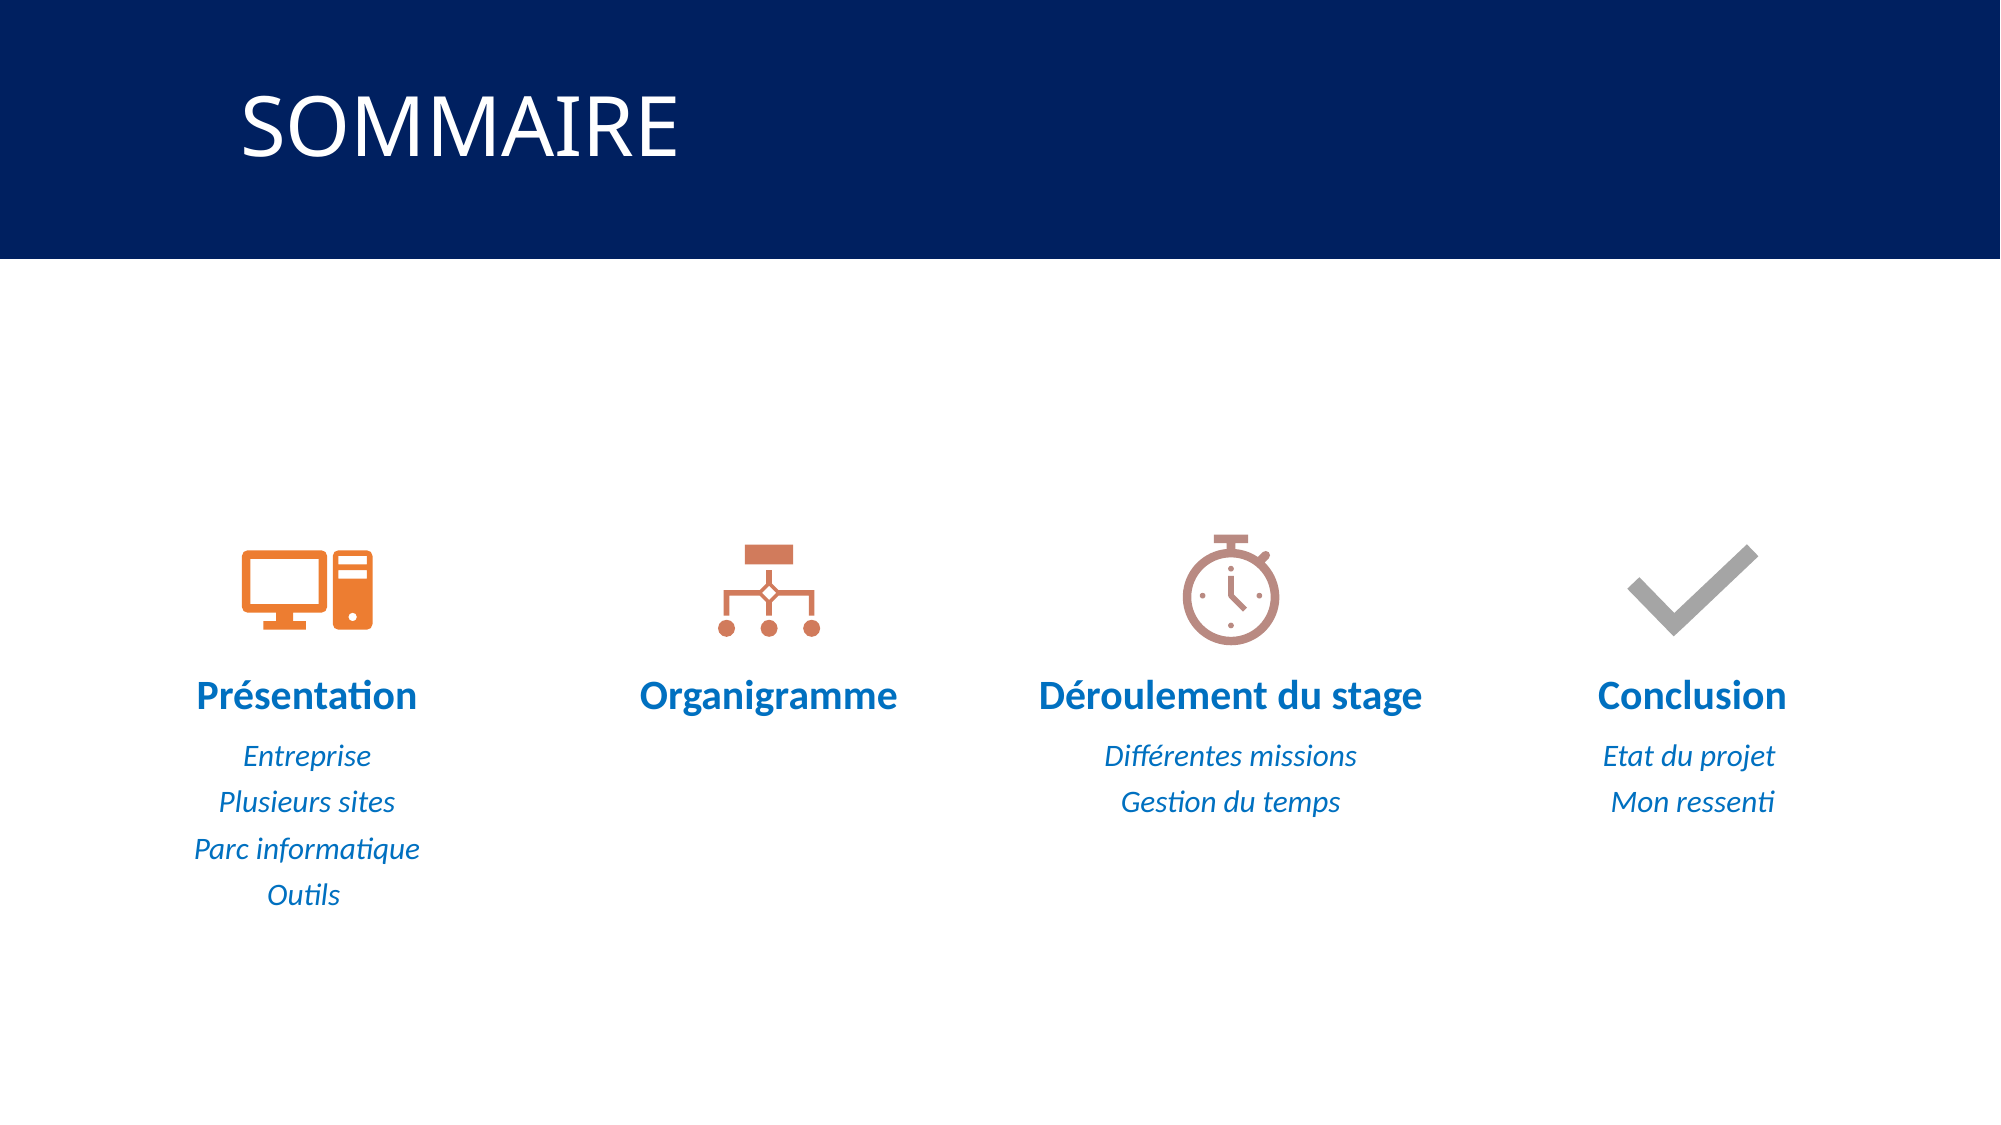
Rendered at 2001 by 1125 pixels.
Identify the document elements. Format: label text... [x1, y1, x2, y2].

text_box Conclusion [1496, 673, 1890, 733]
text_box Entreprise Plusieurs sites Parc informatique Outils [110, 739, 504, 965]
title SOMMAIRE [225, 57, 1873, 202]
text_box Déroulement du stage [1034, 673, 1428, 733]
text_box Différentes missions Gestion du temps [1034, 739, 1428, 872]
text_box [0, 0, 2000, 1125]
text_box Organigramme [572, 673, 966, 733]
text_box Etat du projet Mon ressenti [1496, 739, 1890, 872]
text_box Présentation [110, 673, 504, 733]
